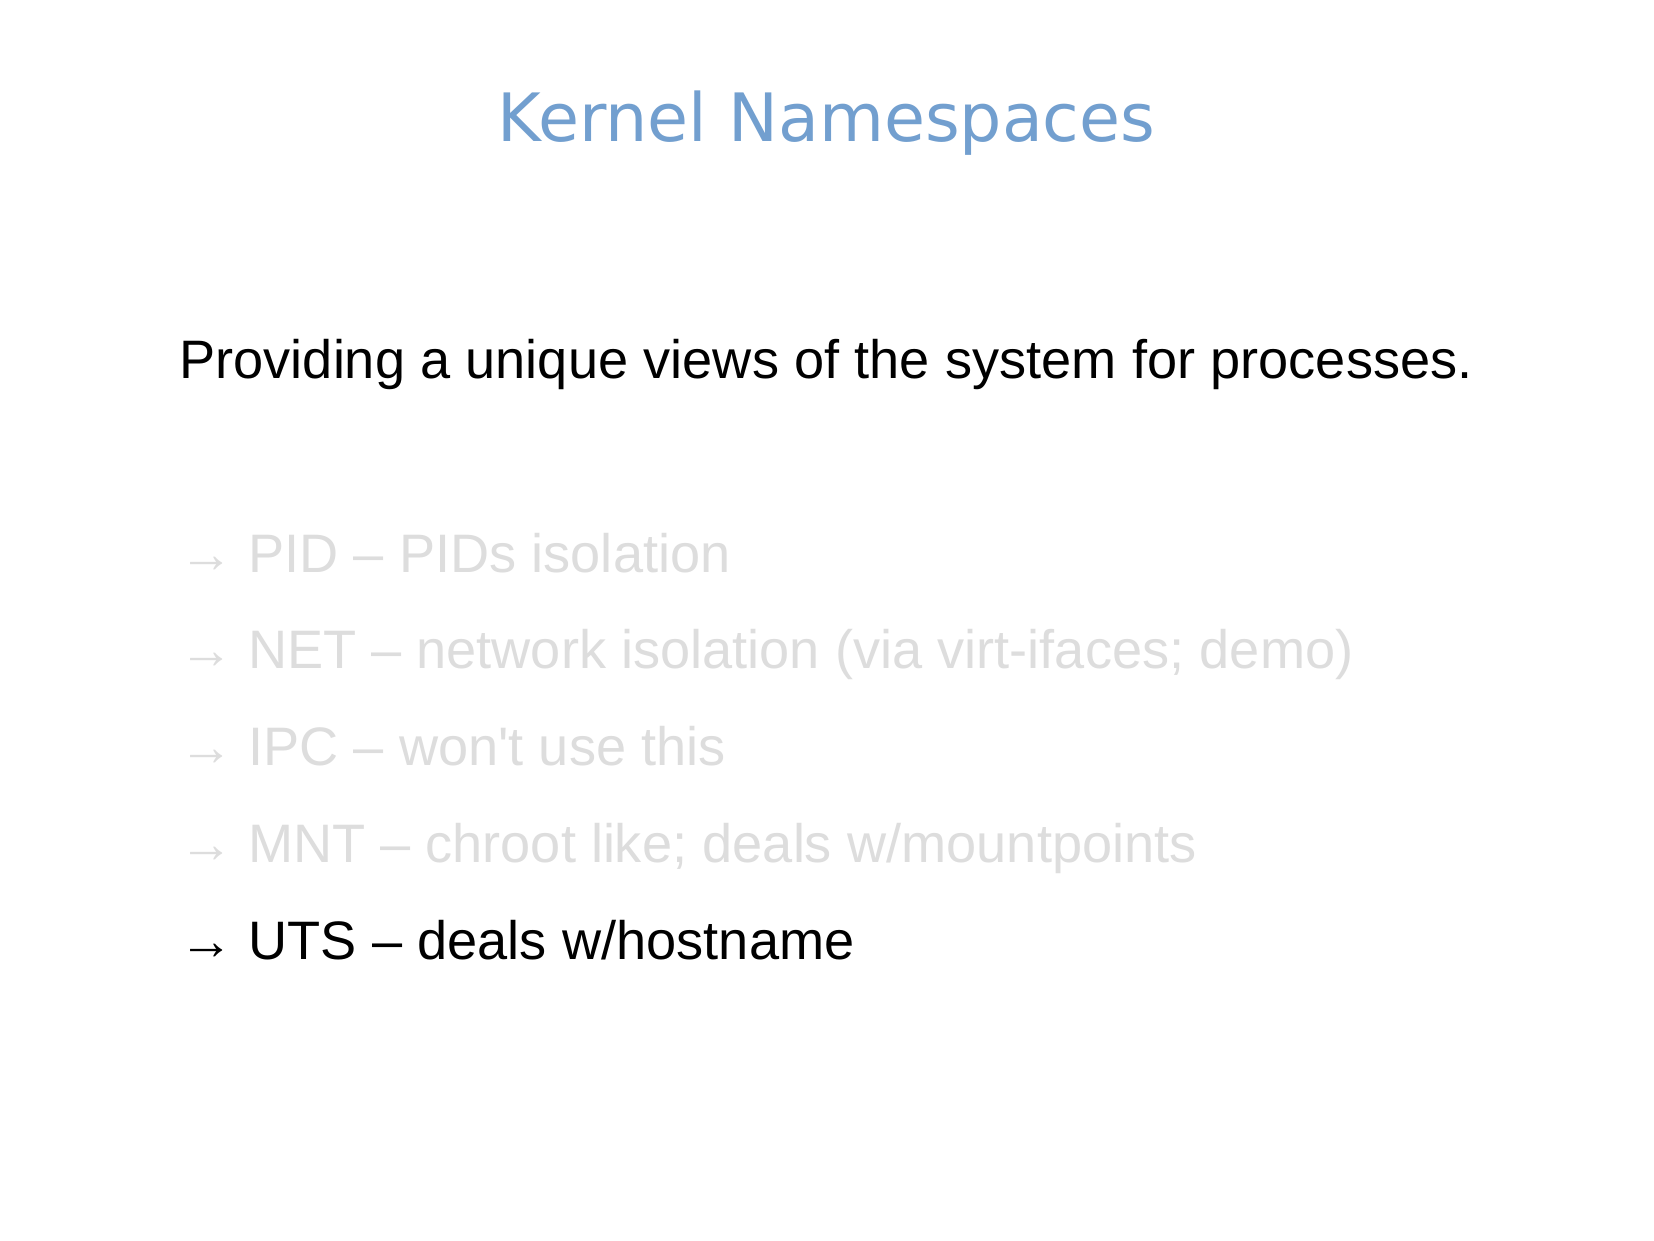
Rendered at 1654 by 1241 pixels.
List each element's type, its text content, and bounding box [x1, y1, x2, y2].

text_box Providing a unique views of the system for processes. → PID – PIDs isolation → NET – network isolation (via virt-ifaces; demo) → IPC – won't use this → MNT – chroot like; deals w/mountpoints → UTS – deals w/hostname [164, 292, 1489, 949]
text_box Kernel Namespaces [482, 72, 1171, 166]
